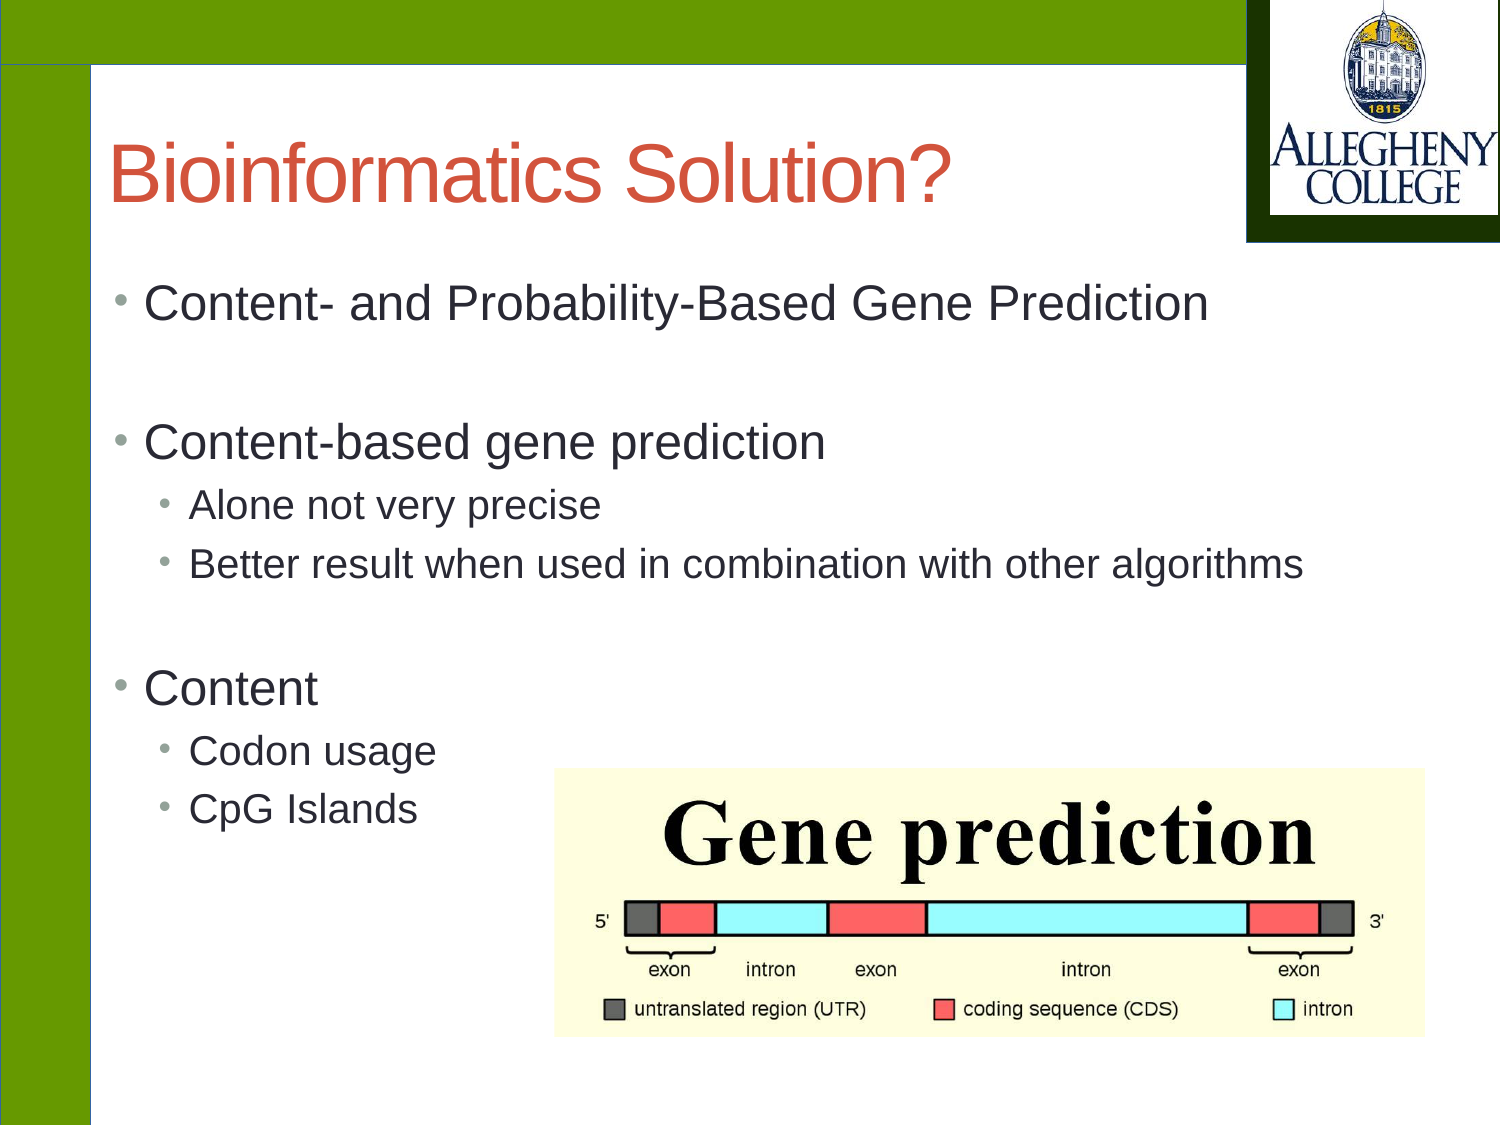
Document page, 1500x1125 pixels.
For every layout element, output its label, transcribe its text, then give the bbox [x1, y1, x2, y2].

title Bioinformatics Solution? [92, 87, 1443, 250]
list Content- and Probability-Based Gene Prediction Content-based gene prediction Alone not very precise Better result when used in combination with other algorithms Content Codon usage CpG Islands [98, 262, 1449, 1063]
picture [1270, 0, 1498, 216]
picture [554, 768, 1425, 1037]
text_box [0, 0, 1500, 1125]
